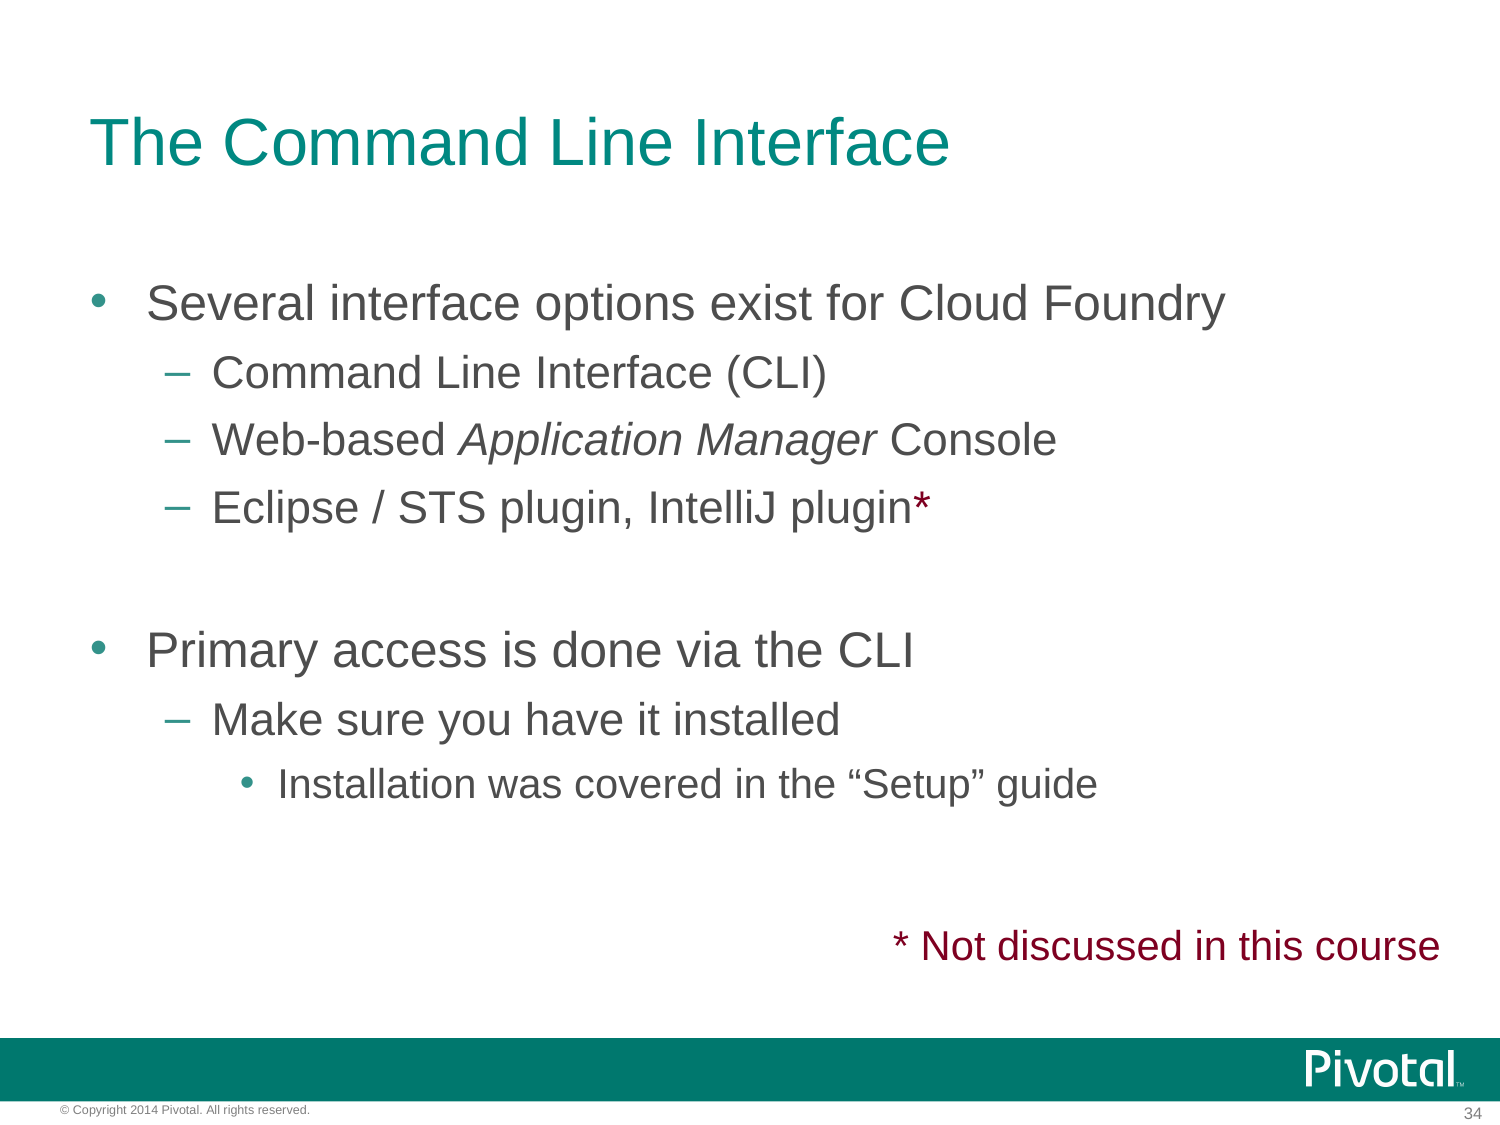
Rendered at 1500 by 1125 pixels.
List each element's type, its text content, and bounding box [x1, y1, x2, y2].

title The Command Line Interface [75, 45, 1426, 233]
picture [1306, 1050, 1464, 1087]
text_box * Not discussed in this course [878, 910, 1455, 976]
list Several interface options exist for Cloud Foundry Command Line Interface (CLI) Web-based Application Manager Console Eclipse / STS plugin, IntelliJ plugin* Primary access is done via the CLI Make sure you have it installed Installation was covered in the “Setup” guide [75, 262, 1426, 1005]
